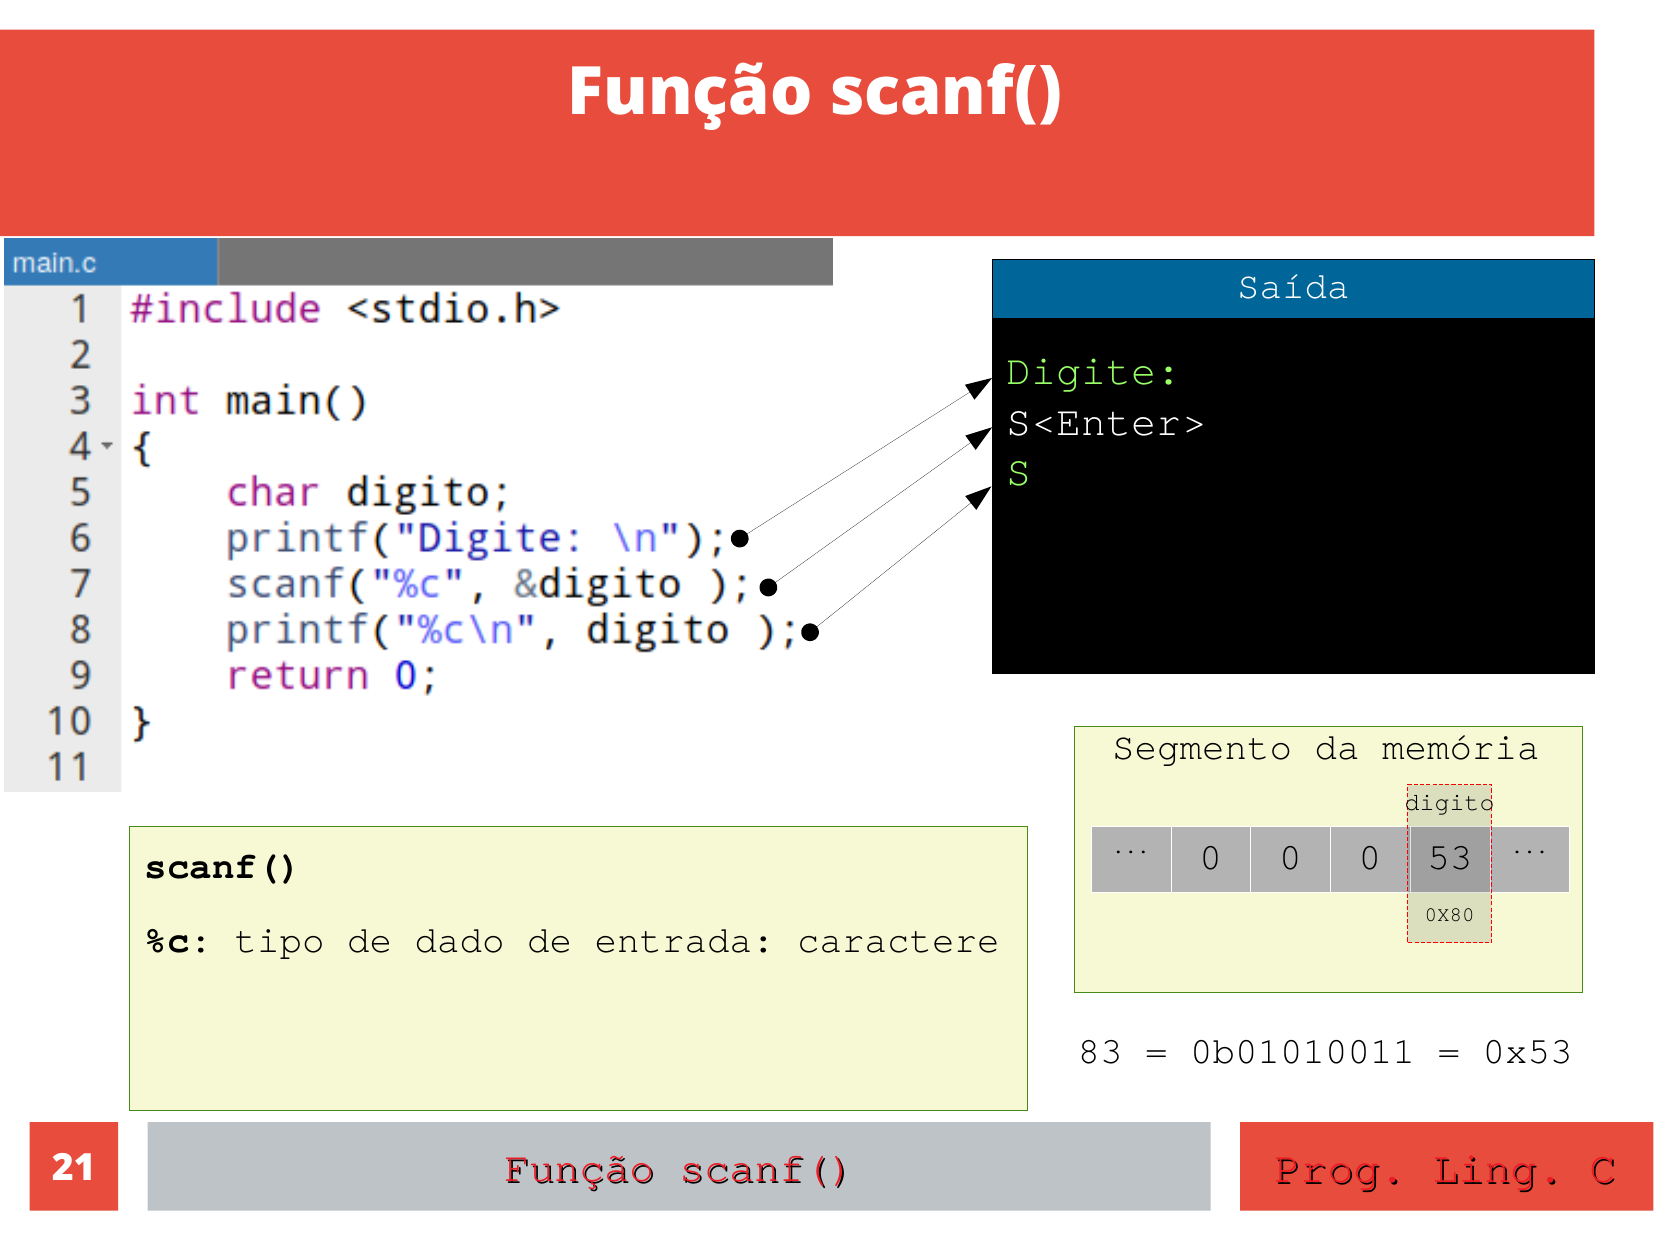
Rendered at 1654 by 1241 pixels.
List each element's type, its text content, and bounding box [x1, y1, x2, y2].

picture [4, 238, 833, 792]
text_box Digite: S<Enter> S [992, 318, 1595, 674]
title Função scanf() [283, 42, 1347, 225]
text_box Função scanf() [197, 1133, 1162, 1199]
text_box 83 = 0b01010011 = 0x53 [1062, 1020, 1595, 1081]
text_box Prog. Ling. C [1233, 1133, 1654, 1202]
table_header 0 [1172, 827, 1250, 892]
text_box Segmento da memória [1074, 726, 1583, 993]
text_box digito 0X80 [1407, 784, 1492, 943]
text_box Saída [992, 259, 1595, 318]
table_header ... [1092, 827, 1171, 892]
table_header 0 [1331, 827, 1407, 892]
table_header 0 [1251, 827, 1330, 892]
table_header ... [1492, 827, 1569, 892]
text_box scanf() %c: tipo de dado de entrada: caractere [129, 826, 1028, 1111]
